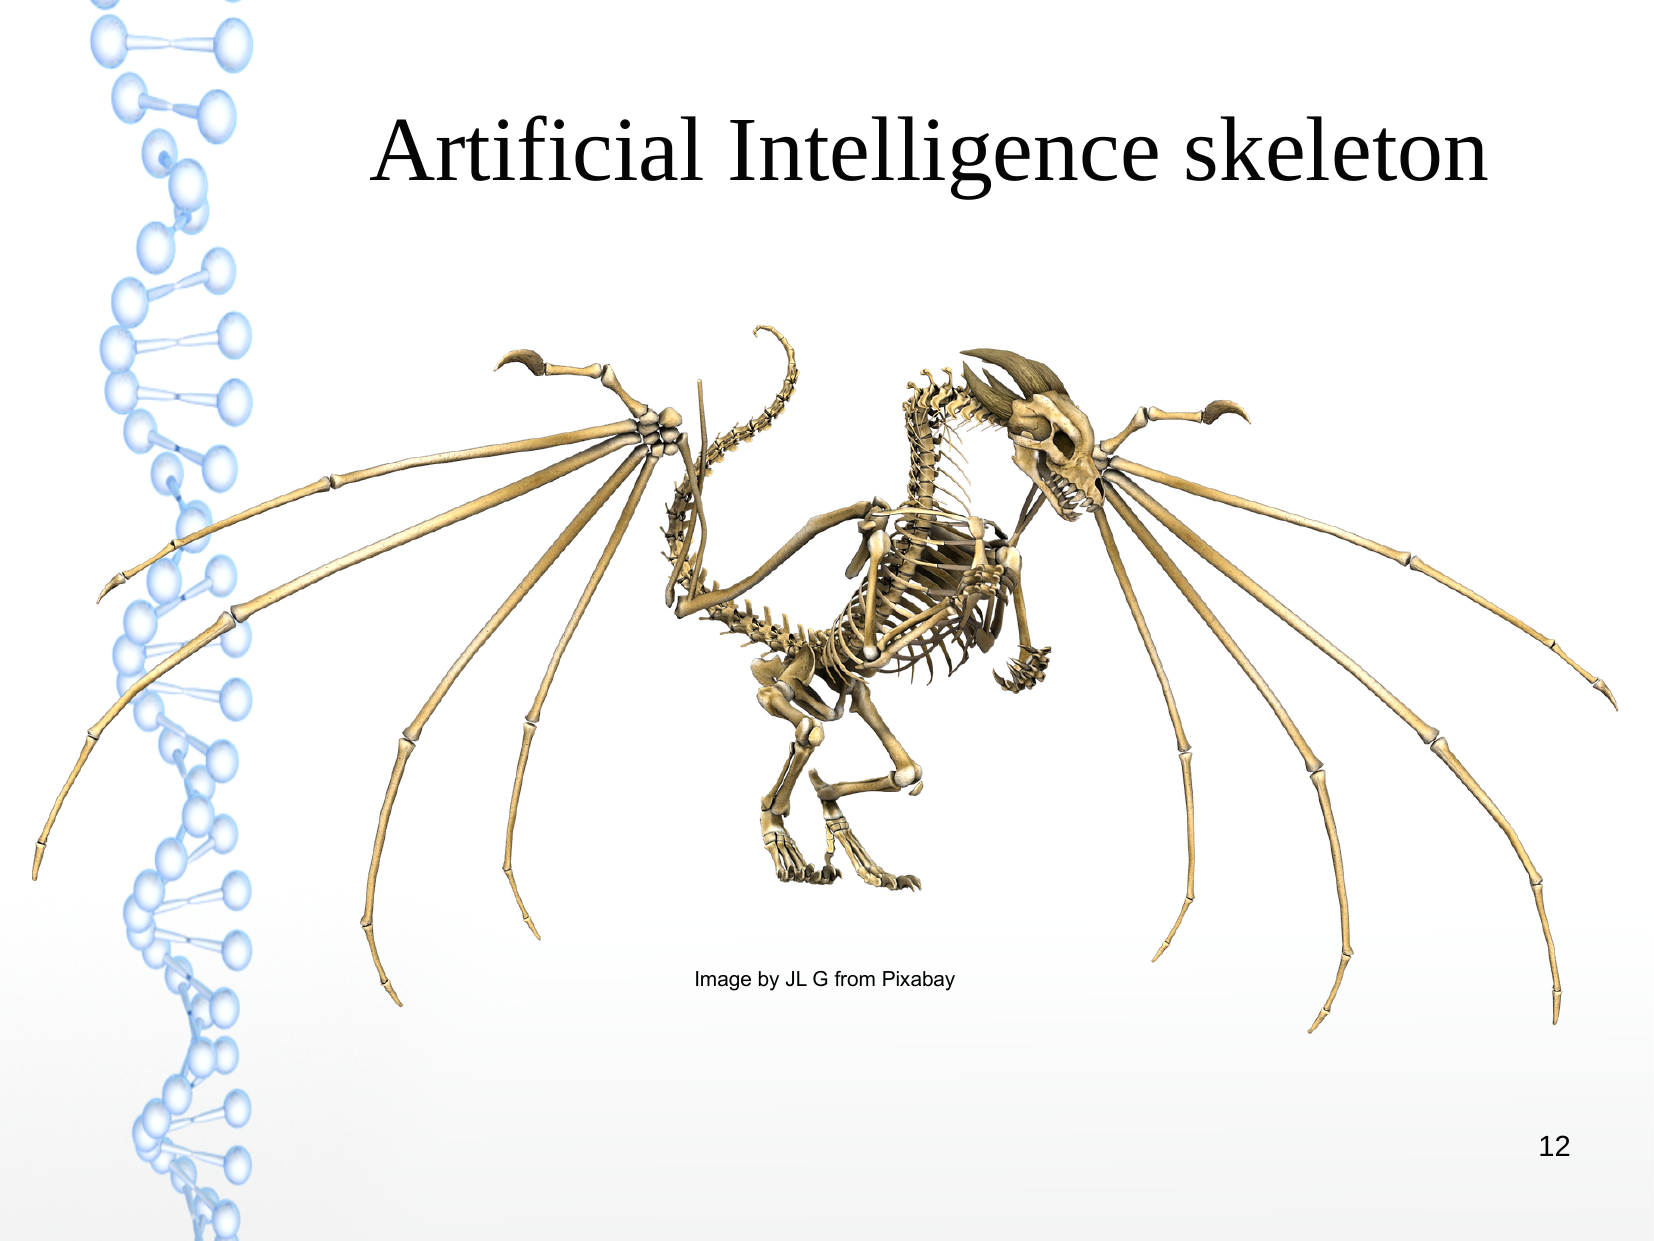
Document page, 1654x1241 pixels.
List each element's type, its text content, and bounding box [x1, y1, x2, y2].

picture [0, 0, 1654, 1241]
text_box Image by JL G from Pixabay [585, 960, 1066, 999]
title Artificial Intelligence skeleton [265, 47, 1595, 252]
